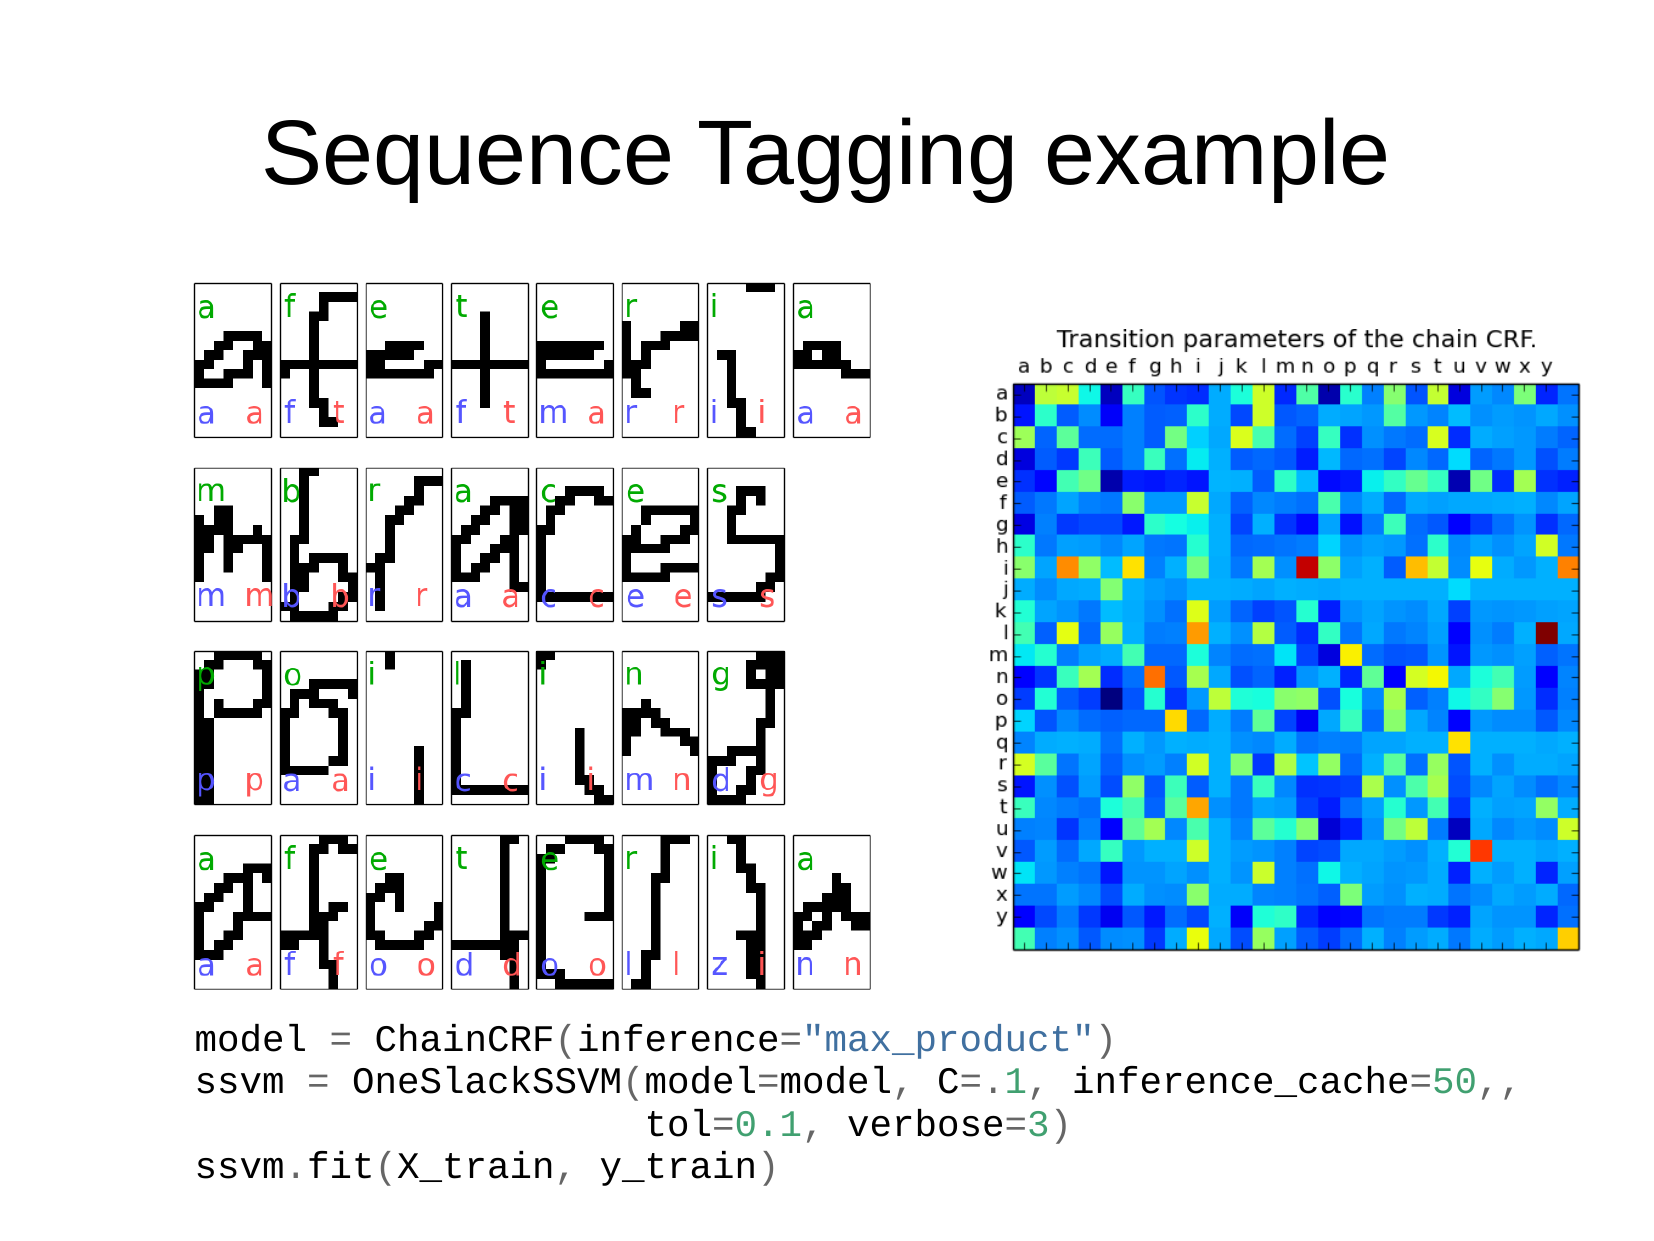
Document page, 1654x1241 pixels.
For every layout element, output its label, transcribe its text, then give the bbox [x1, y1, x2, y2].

picture [193, 282, 871, 991]
title Sequence Tagging example [82, 49, 1571, 257]
text_box model = ChainCRF(inference="max_product") ssvm = OneSlackSSVM(model=model, C=.1, inference_cache=50,, tol=0.1, verbose=3) ssvm.fit(X_train, y_train) [194, 1020, 1654, 1192]
picture [990, 329, 1581, 952]
